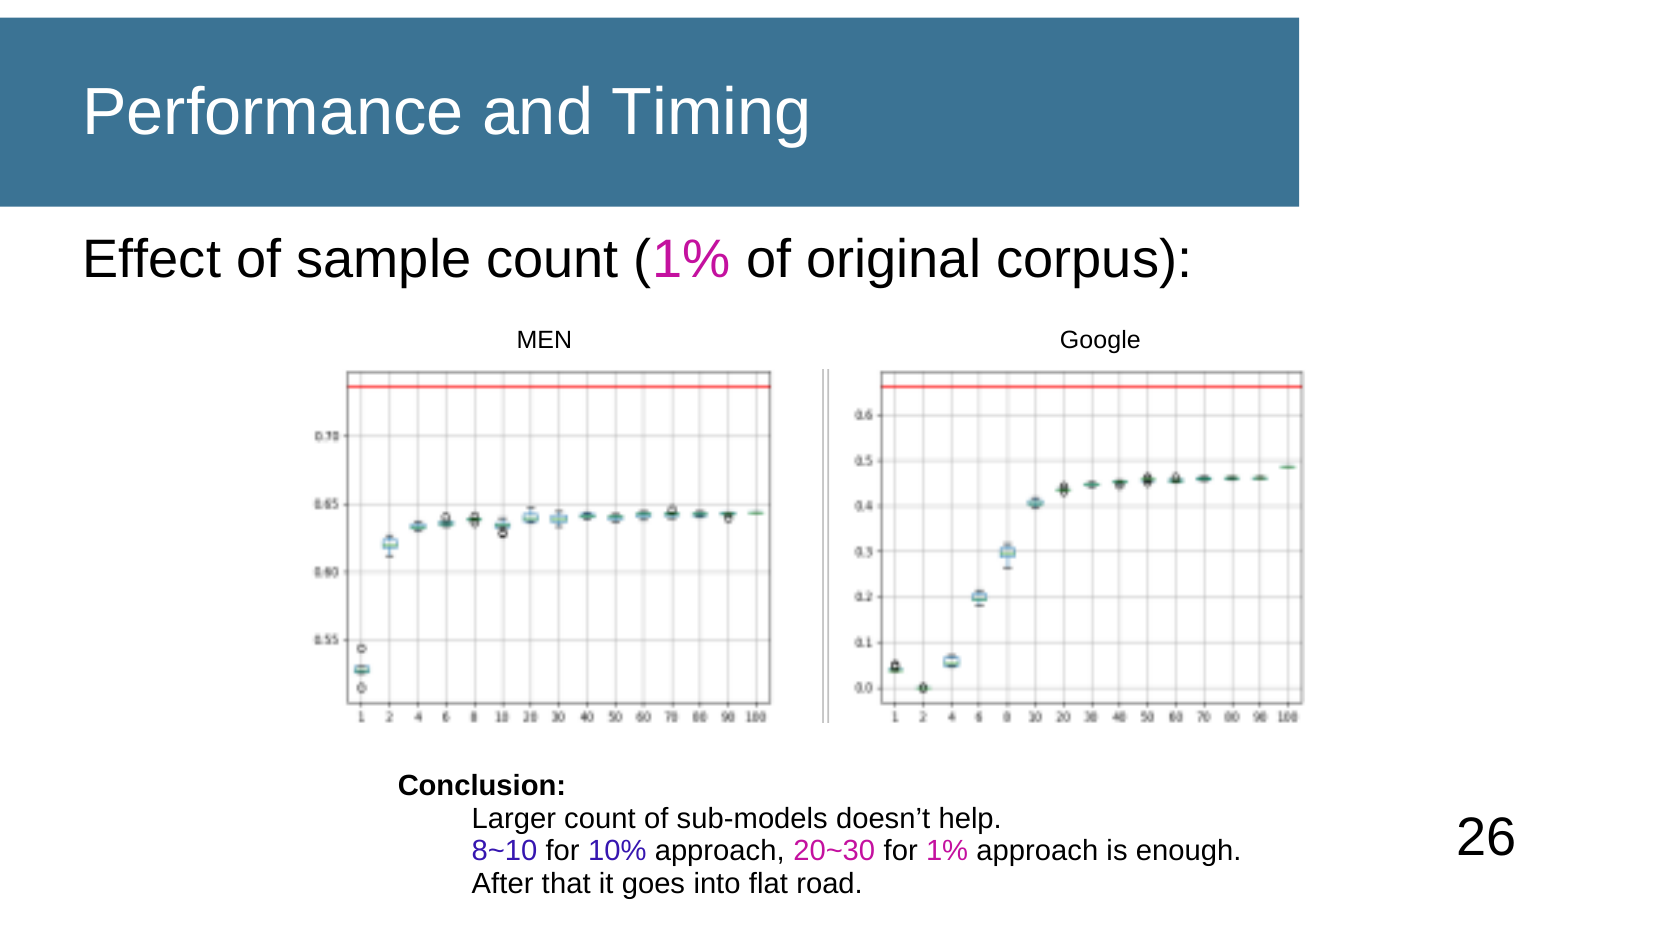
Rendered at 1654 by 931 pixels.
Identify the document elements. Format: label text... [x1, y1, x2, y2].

title Performance and Timing [82, 35, 1234, 189]
text_box Google [1045, 318, 1156, 364]
list Effect of sample count (1% of original corpus): [82, 224, 1571, 764]
text_box MEN [501, 318, 588, 364]
picture [295, 369, 1306, 723]
text_box Conclusion: Larger count of sub-models doesn’t help. 8~10 for 10% approach, 20~30 for 1% approach is enough. After that it goes into flat road. [383, 762, 1314, 917]
